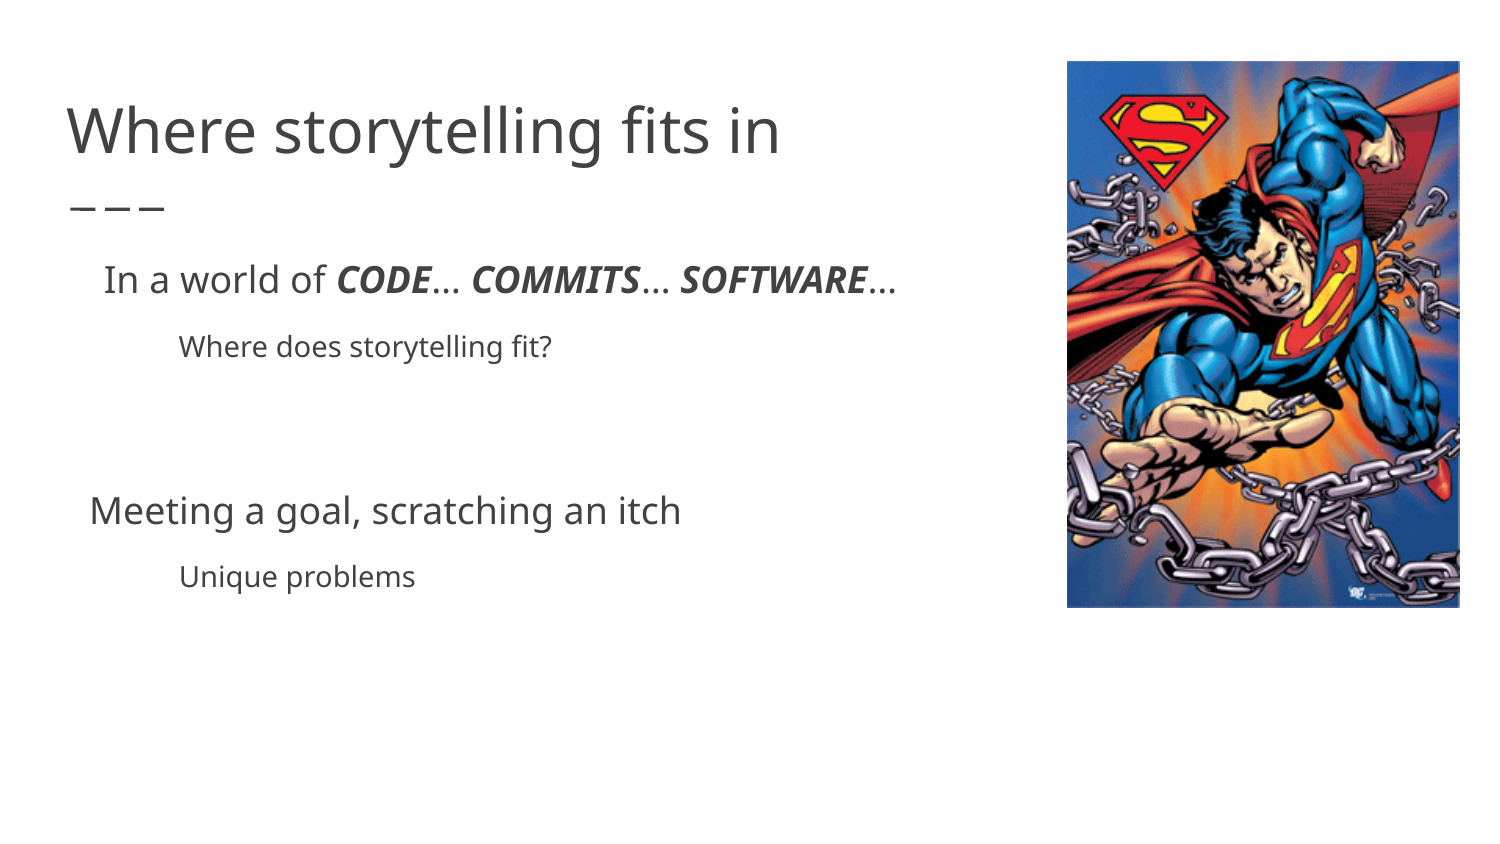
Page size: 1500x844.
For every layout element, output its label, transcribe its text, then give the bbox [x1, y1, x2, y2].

text_box Meeting a goal, scratching an itch Unique problems [51, 465, 1452, 737]
picture [1067, 61, 1460, 608]
text_box Where does storytelling fit? [51, 307, 1449, 388]
list In a world of CODE… COMMITS… SOFTWARE… [51, 240, 1067, 307]
title Where storytelling fits in [51, 61, 1067, 182]
